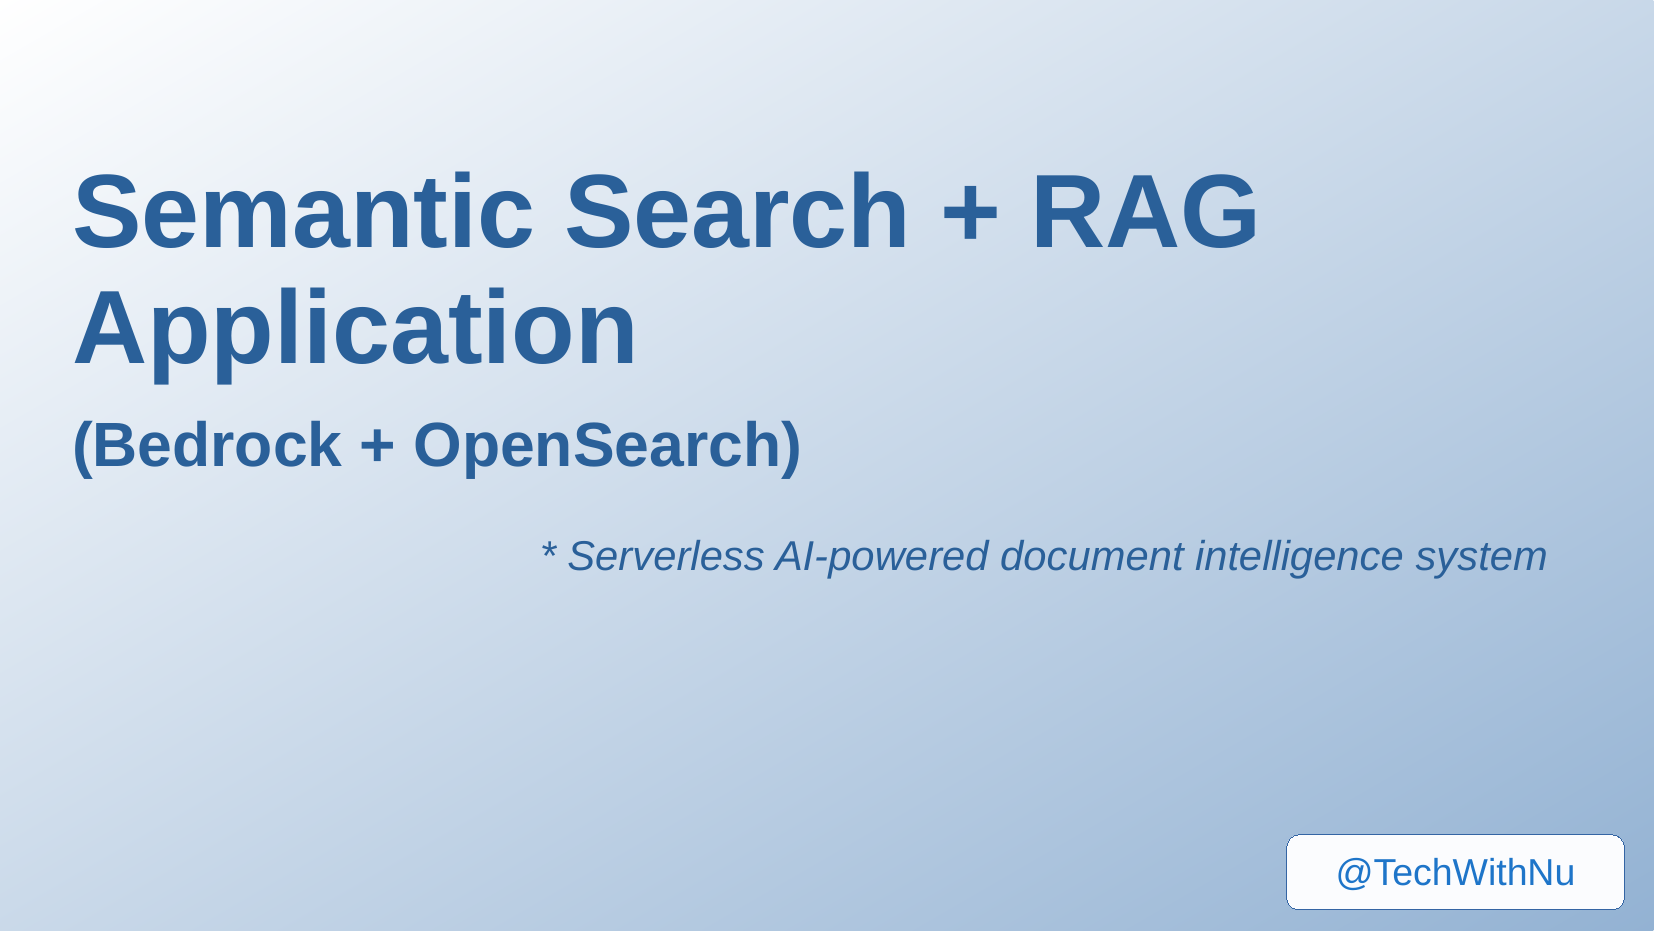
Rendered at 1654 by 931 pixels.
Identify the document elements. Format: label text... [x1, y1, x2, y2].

text_box Semantic Search + RAG Application (Bedrock + OpenSearch) [57, 145, 1633, 488]
text_box @TechWithNu [1286, 834, 1625, 910]
text_box * Serverless AI-powered document intelligence system [525, 525, 1576, 633]
